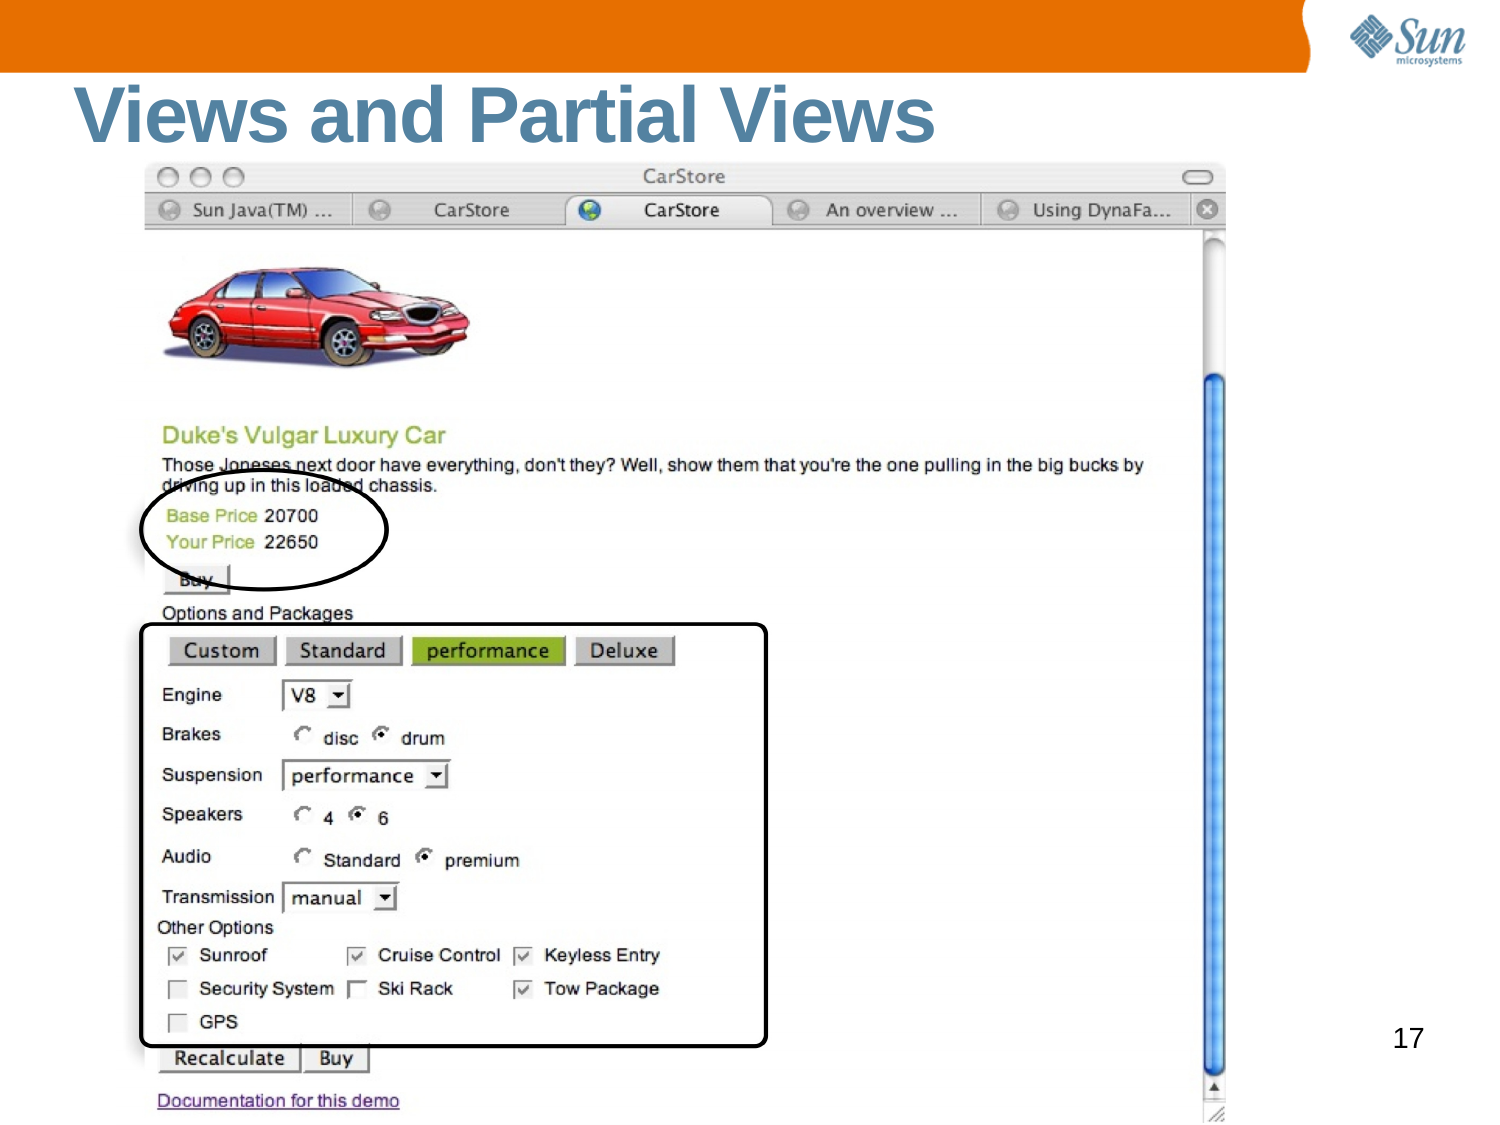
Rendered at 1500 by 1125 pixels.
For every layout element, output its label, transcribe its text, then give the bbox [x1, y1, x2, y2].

title Views and Partial Views [73, 79, 1436, 184]
picture [116, 159, 1230, 1125]
picture [0, 0, 1500, 75]
